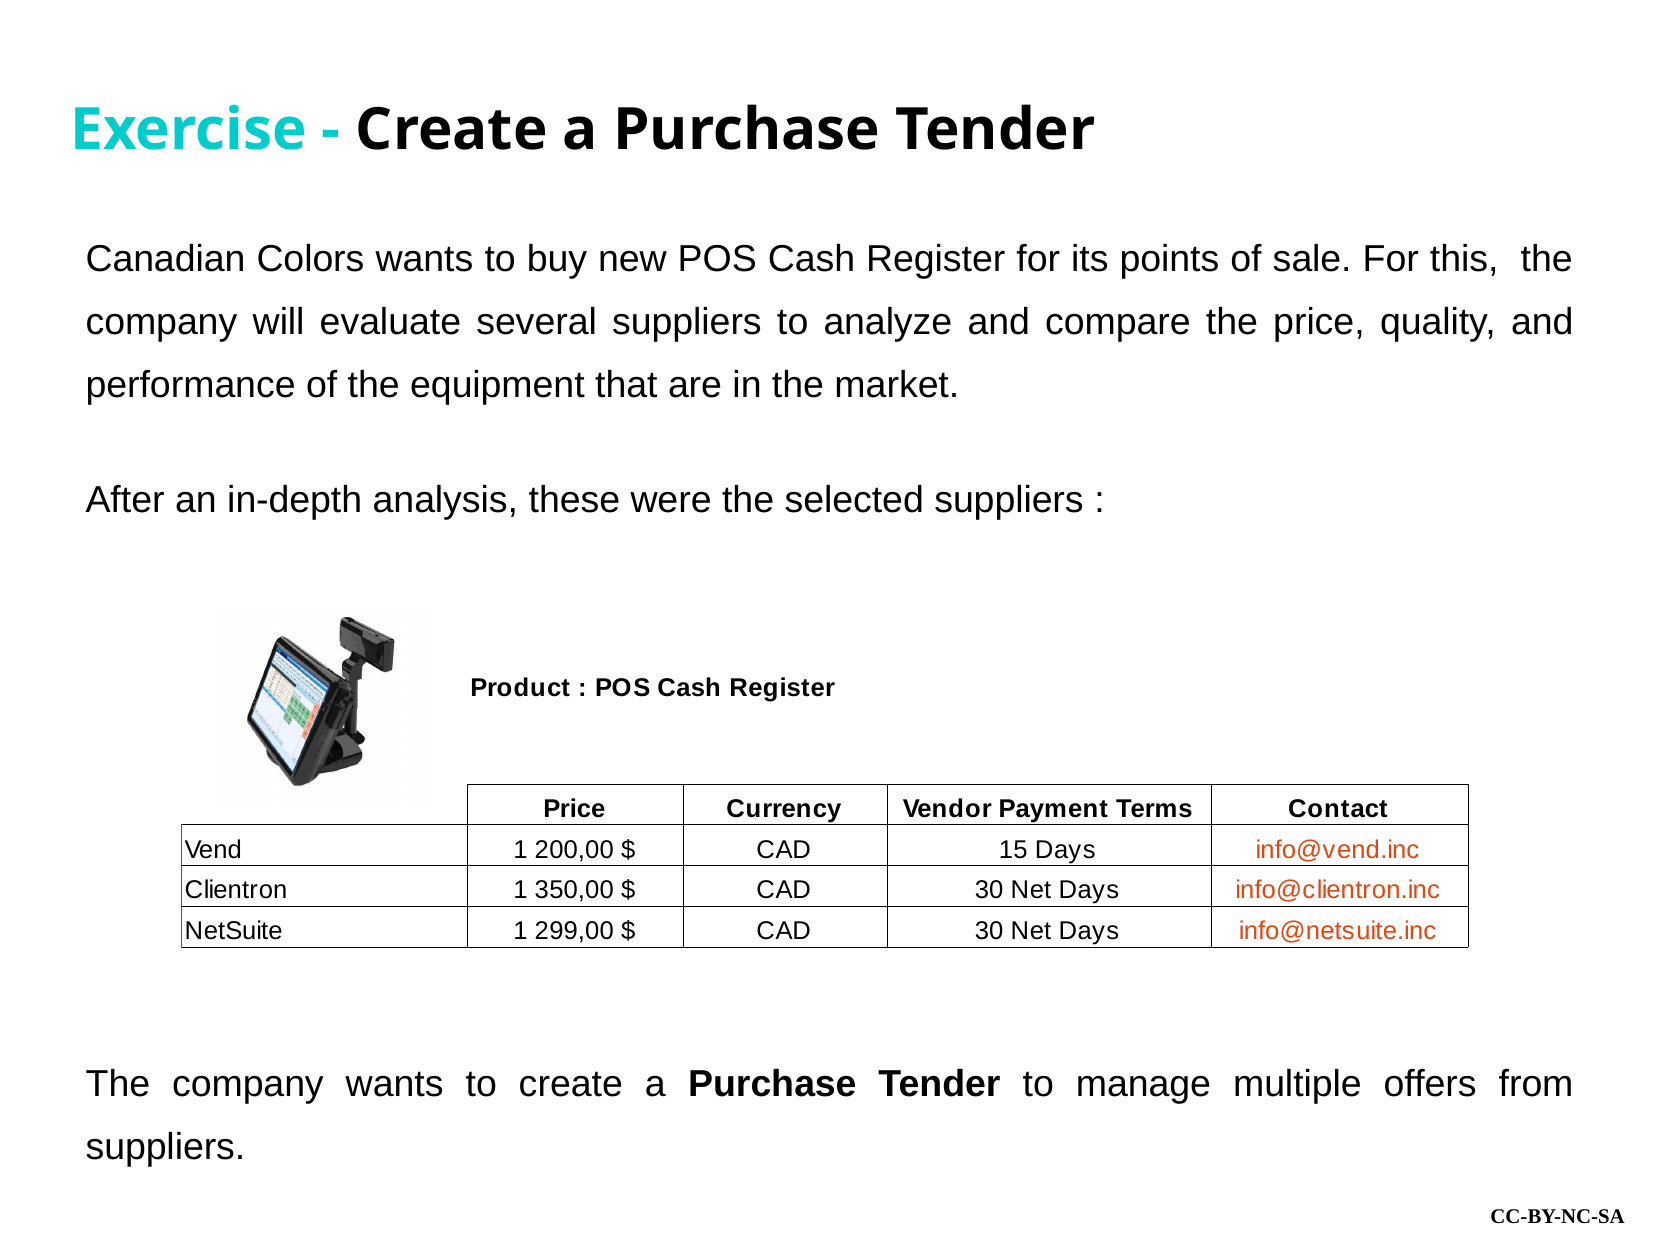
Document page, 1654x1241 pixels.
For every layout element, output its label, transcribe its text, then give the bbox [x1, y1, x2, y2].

title Exercise - Create a Purchase Tender [70, 23, 1560, 209]
text_box Canadian Colors wants to buy new POS Cash Register for its points of sale. For this, the company will evaluate several suppliers to analyze and compare the price, quality, and performance of the equipment that are in the market. After an in-depth analysis, these were the selected suppliers : The company wants to create a Purchase Tender to manage multiple offers from suppliers. [70, 209, 1589, 1241]
picture [181, 582, 1471, 951]
